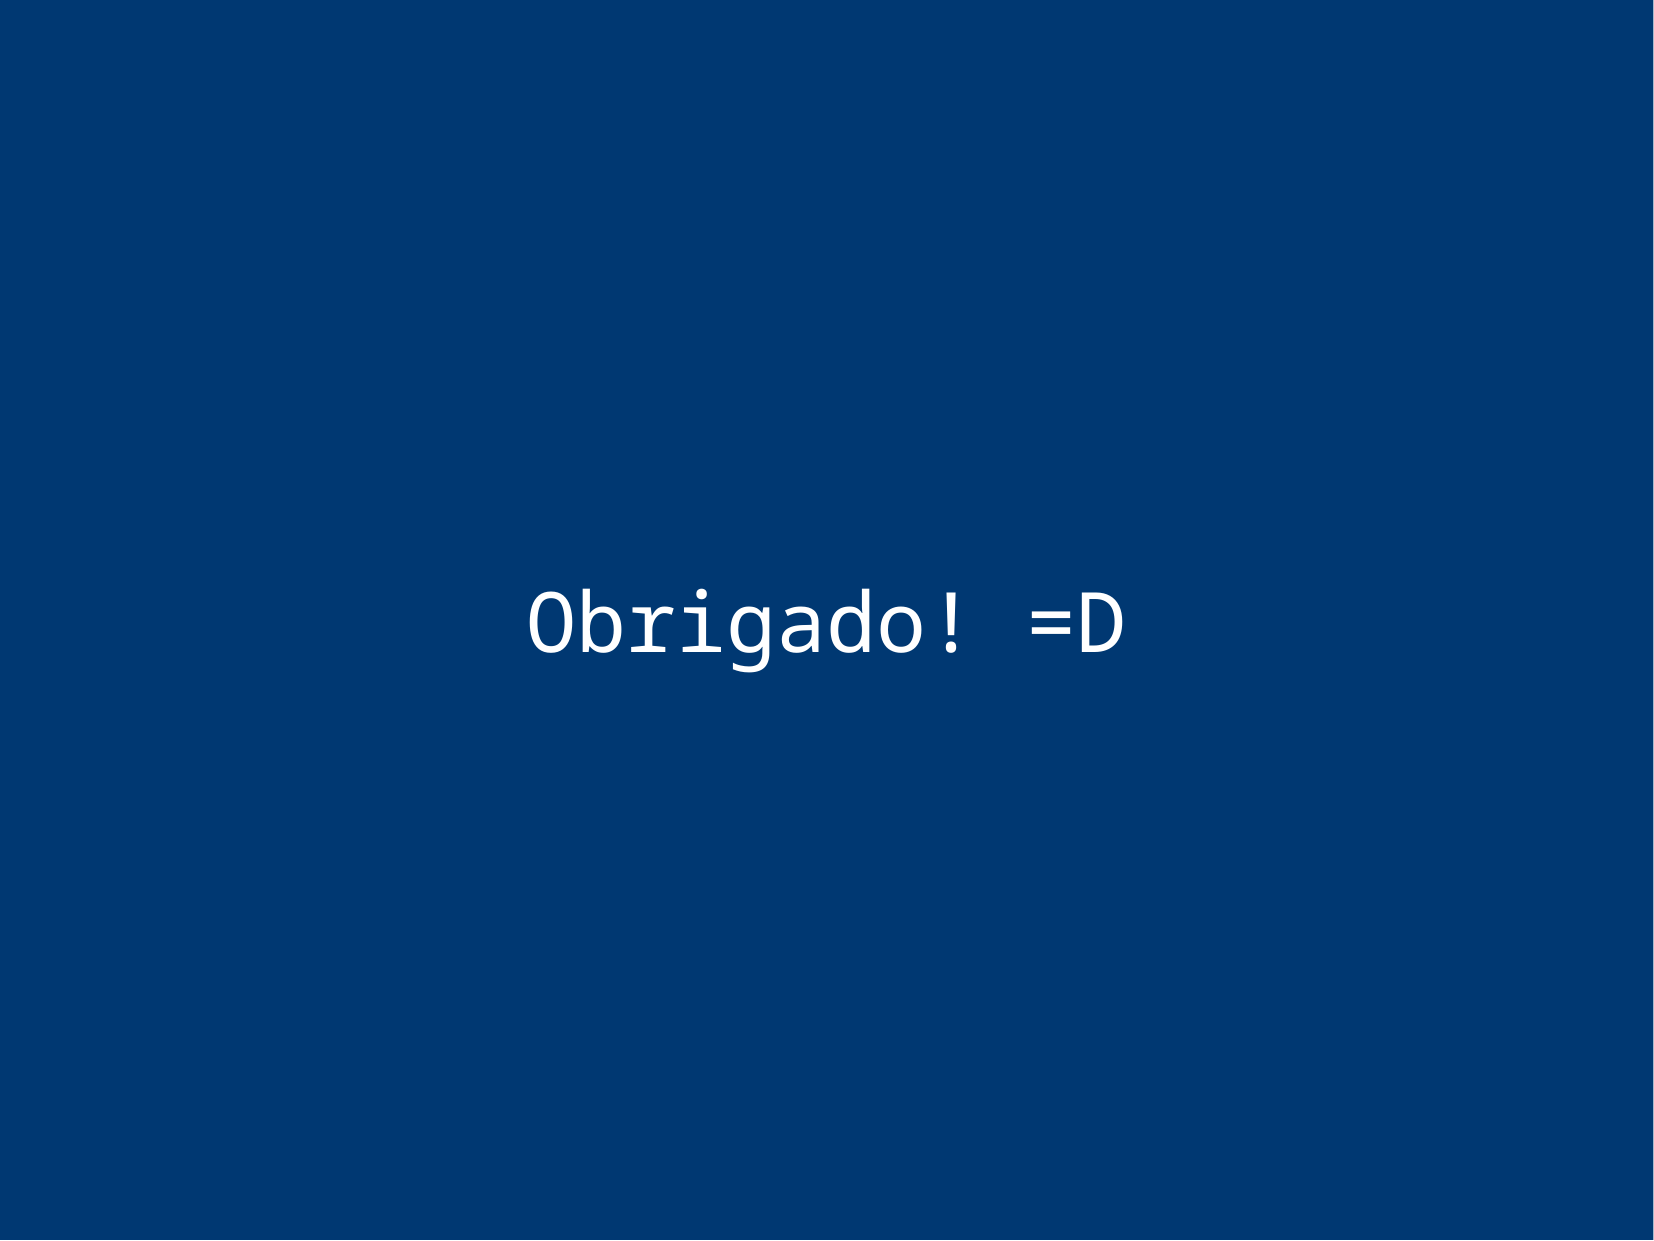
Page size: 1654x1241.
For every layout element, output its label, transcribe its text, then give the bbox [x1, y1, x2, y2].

title Obrigado! =D [82, 516, 1571, 724]
